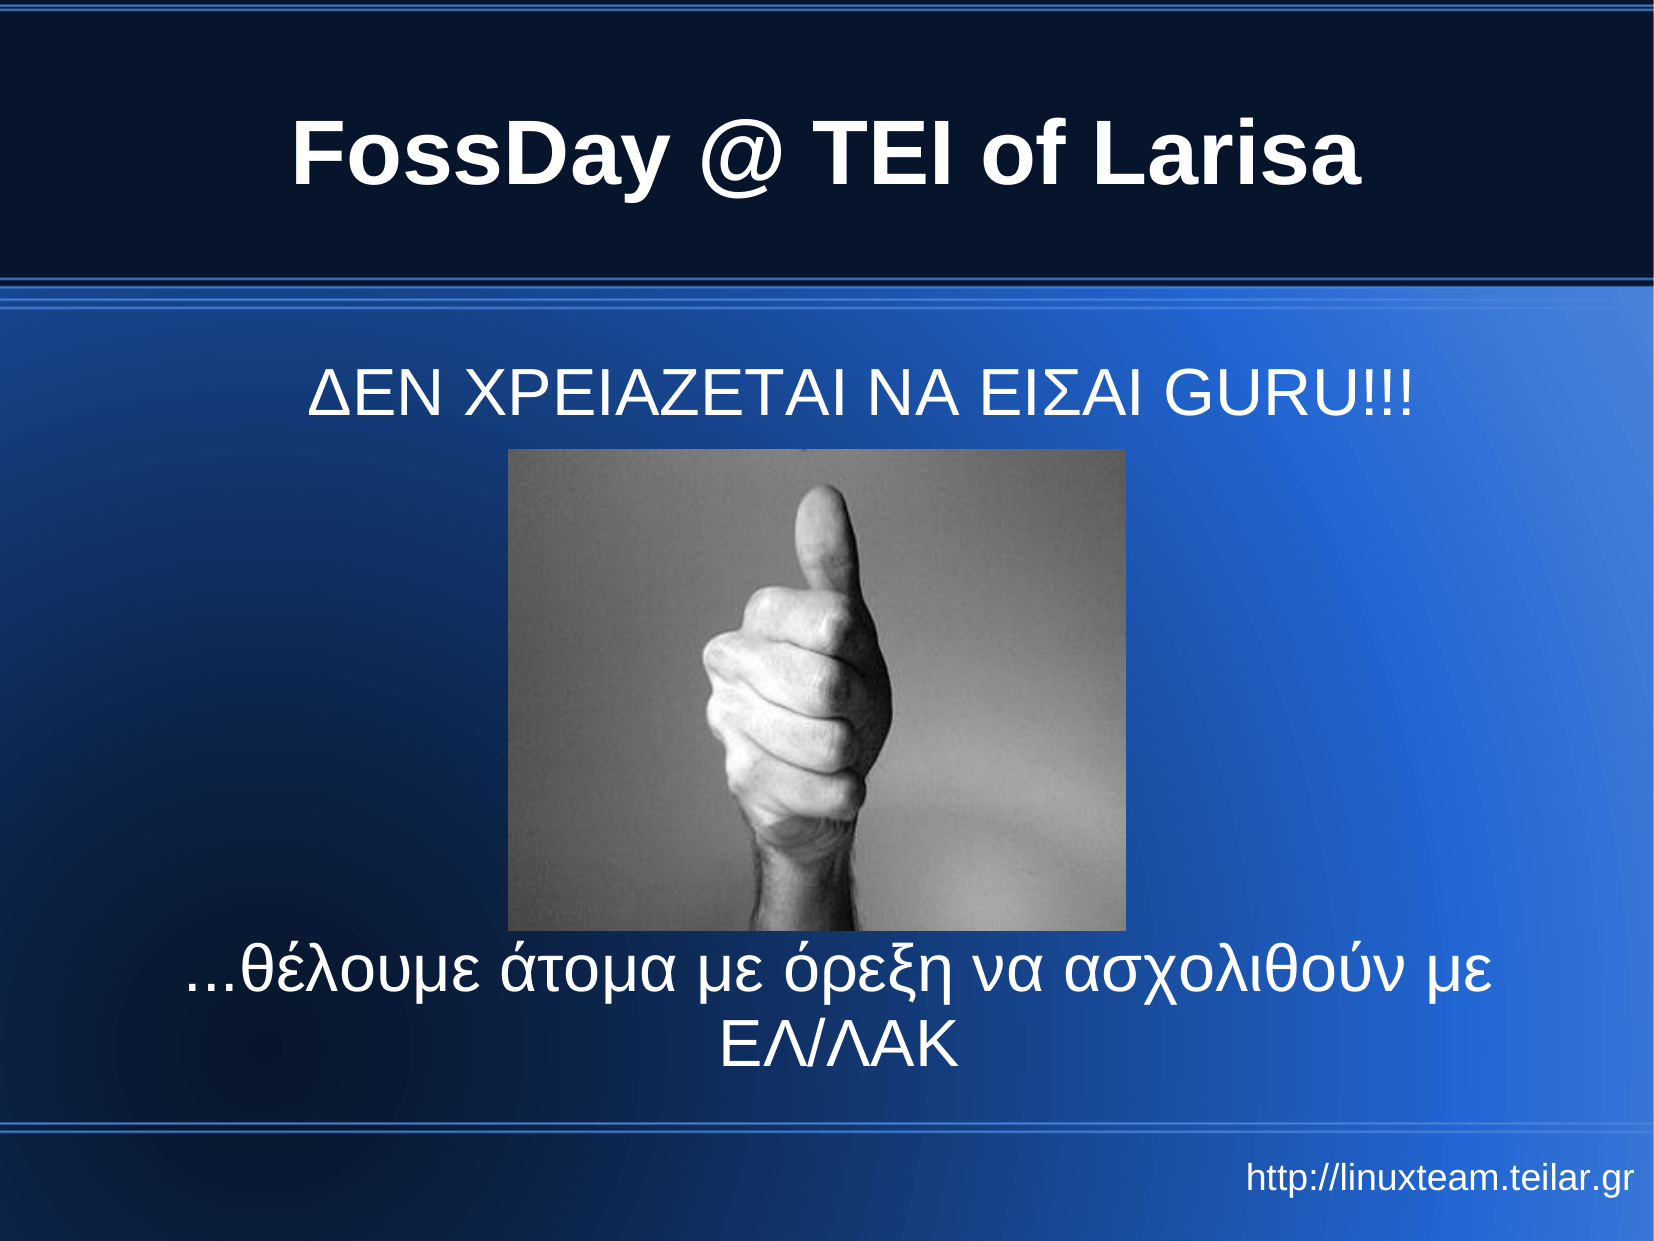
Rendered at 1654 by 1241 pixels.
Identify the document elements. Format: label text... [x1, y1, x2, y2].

list ΔΕΝ ΧΡΕΙΑΖΕΤΑΙ ΝΑ ΕΙΣΑΙ GURU!!! [82, 355, 1571, 451]
picture [0, 0, 1654, 1241]
list ...θέλουμε άτομα με όρεξη να ασχολιθούν με ΕΛ/ΛΑΚ [60, 930, 1549, 1081]
title FossDay @ TEI of Larisa [82, 49, 1571, 257]
text_box http://linuxteam.teilar.gr [1200, 1155, 1636, 1201]
